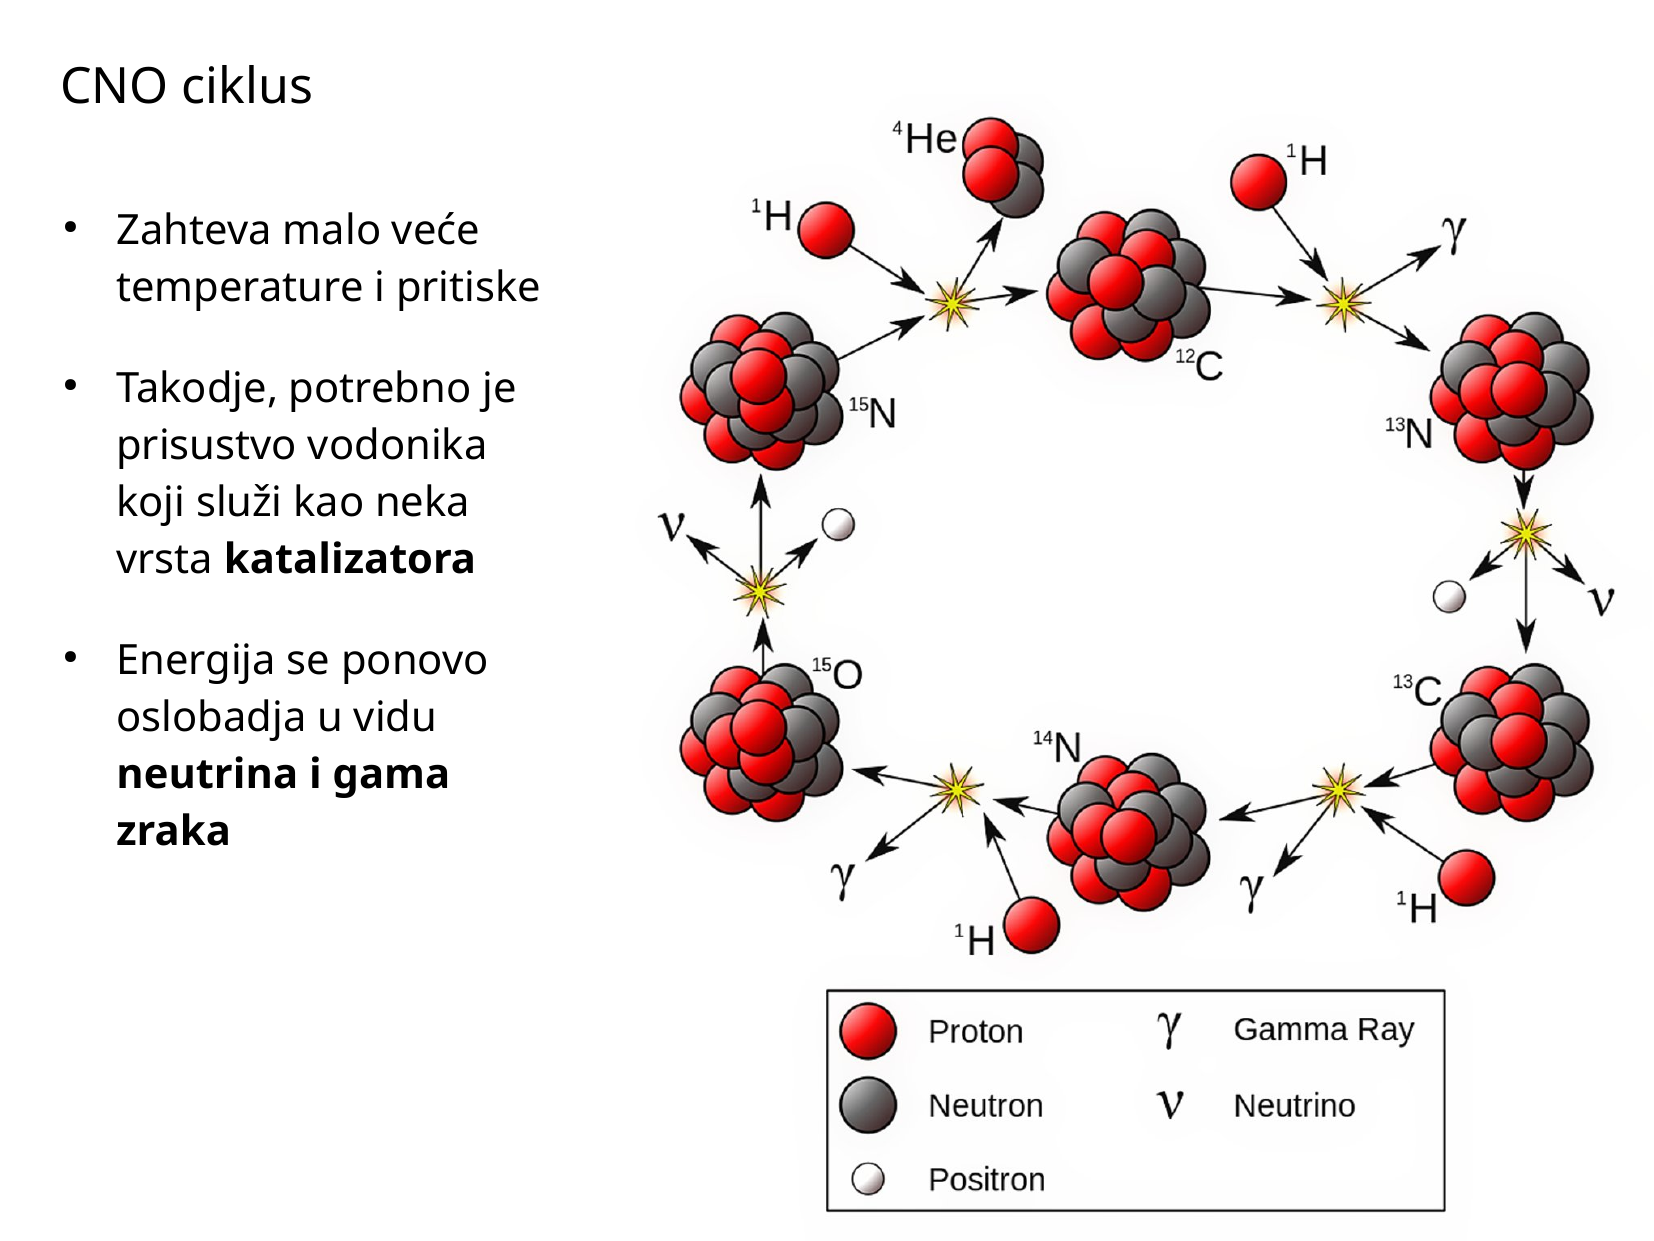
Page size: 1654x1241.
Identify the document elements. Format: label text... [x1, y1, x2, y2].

title CNO ciklus [59, 17, 617, 150]
picture [617, 0, 1654, 1241]
list Zahteva malo veće temperature i pritiske Takodje, potrebno je prisustvo vodonika koji služi kao neka vrsta katalizatora Energija se ponovo oslobadja u vidu neutrina i gama zraka [45, 199, 563, 1173]
